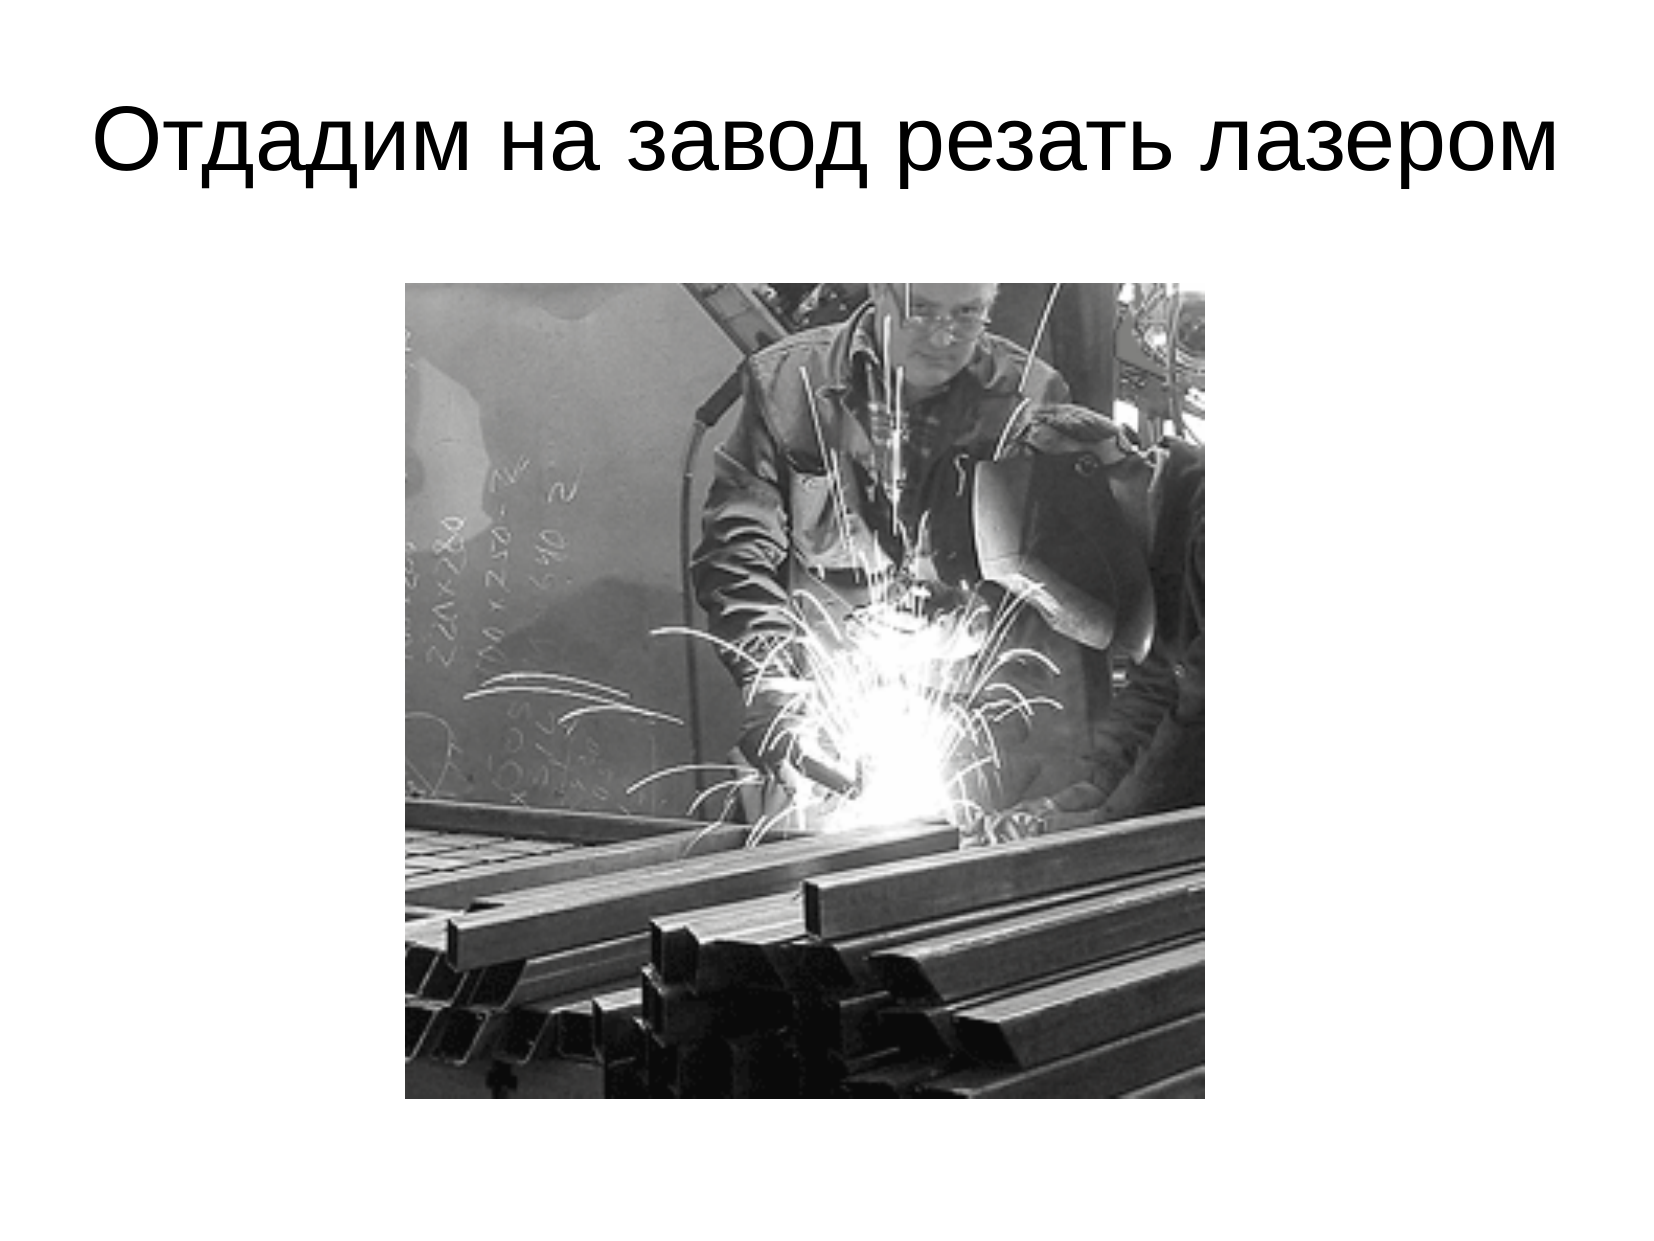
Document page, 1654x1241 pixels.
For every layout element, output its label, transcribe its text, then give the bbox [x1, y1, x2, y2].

title Отдадим на завод резать лазером [82, 35, 1571, 243]
picture [405, 283, 1205, 1099]
